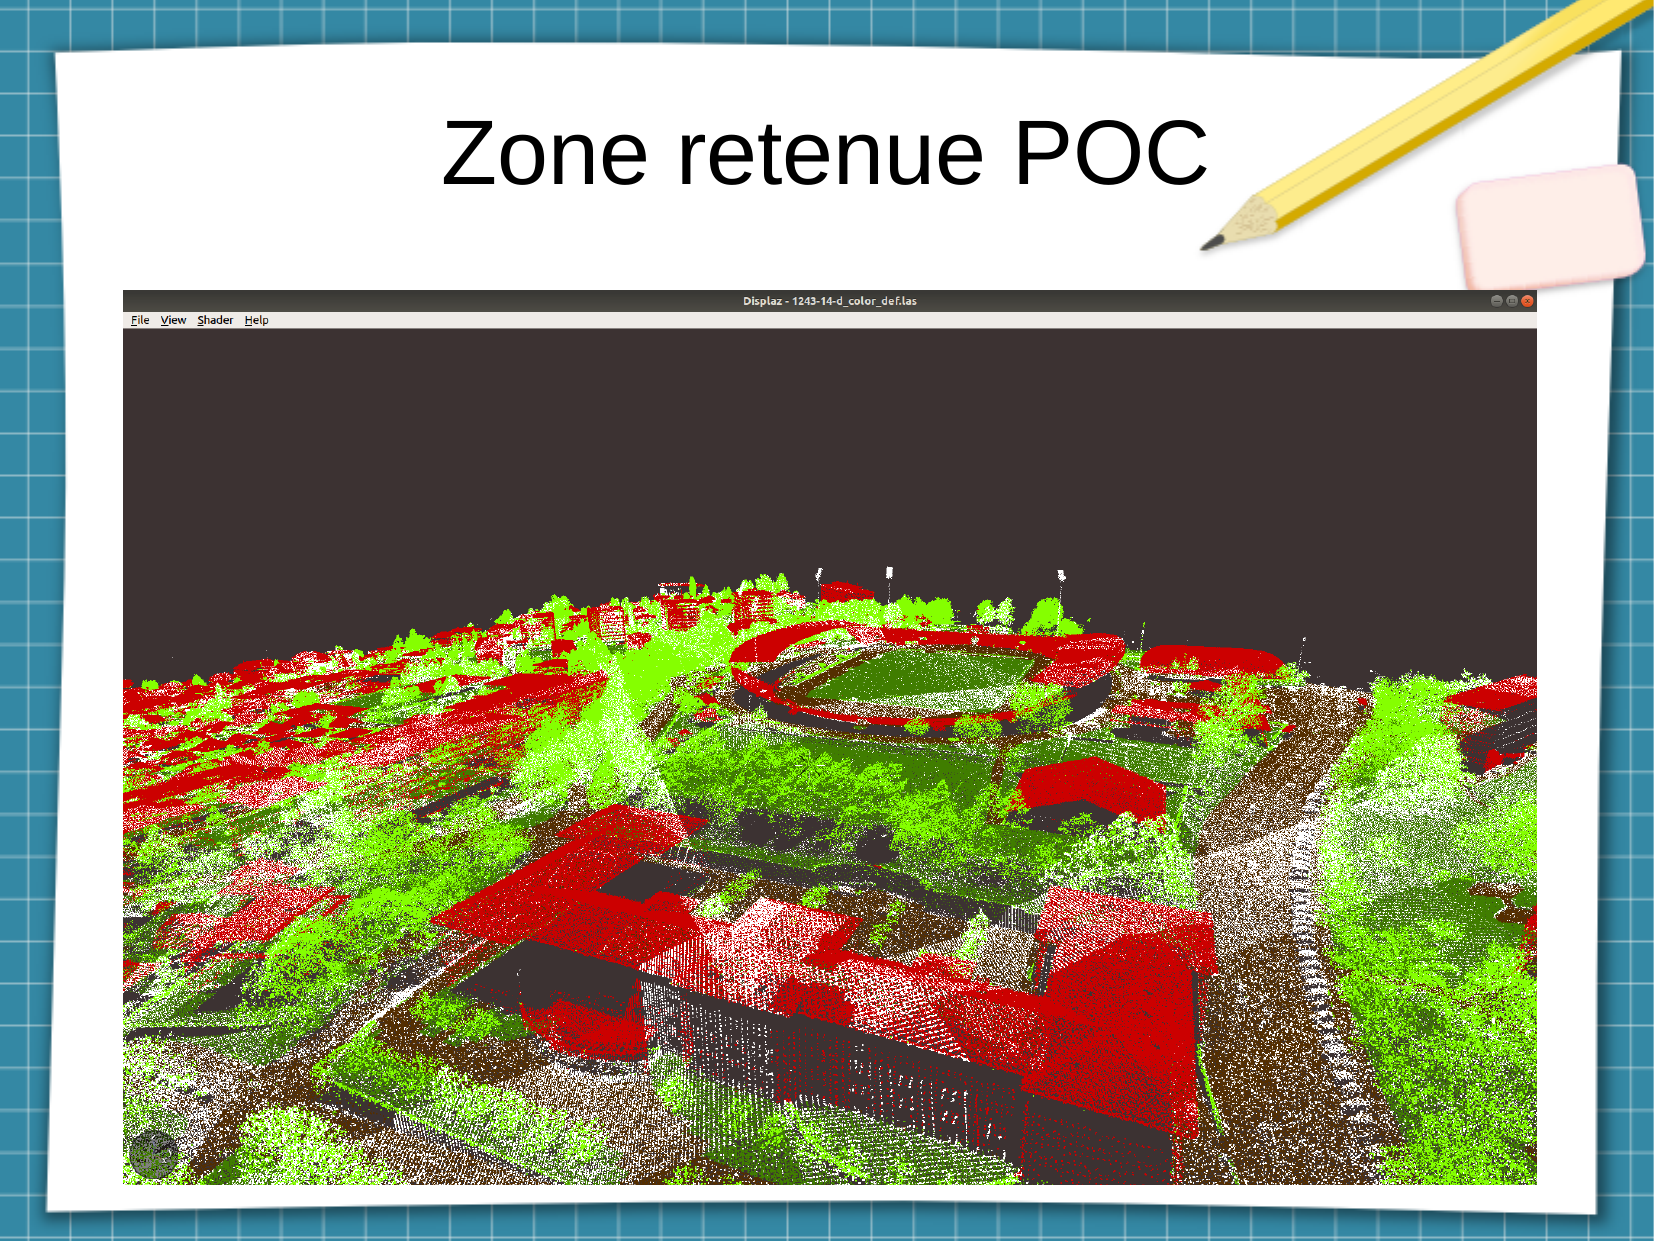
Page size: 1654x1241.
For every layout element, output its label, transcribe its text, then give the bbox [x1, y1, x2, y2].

picture [0, 0, 1654, 1241]
title Zone retenue POC [82, 49, 1571, 257]
